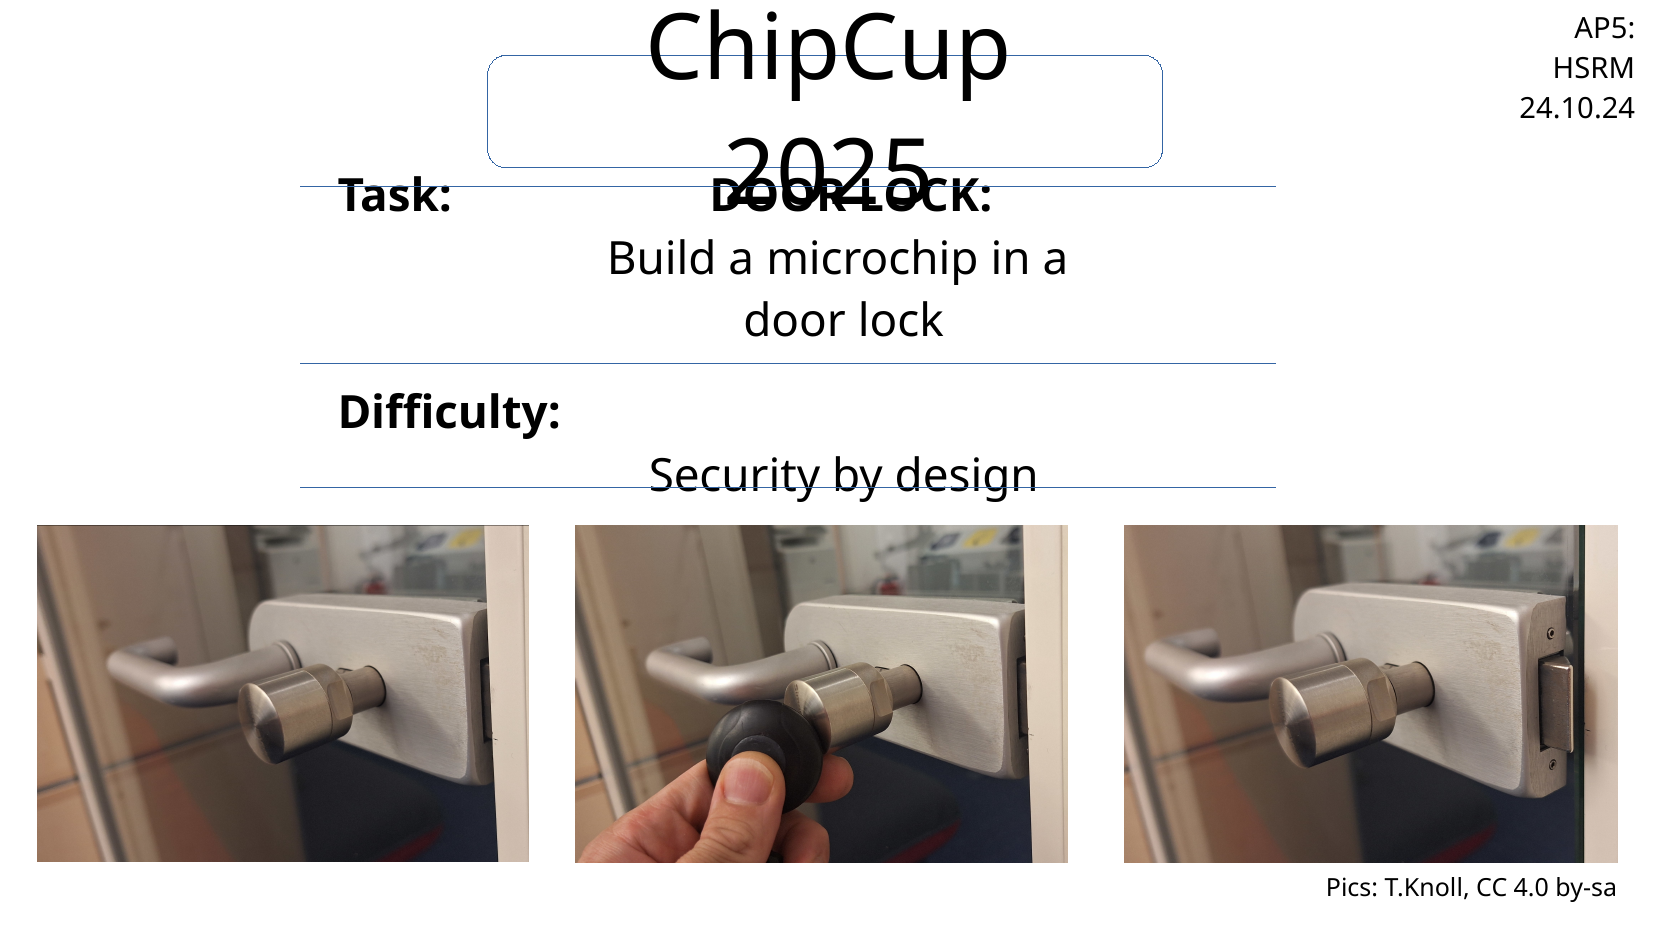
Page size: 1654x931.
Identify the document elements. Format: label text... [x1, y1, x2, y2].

text_box Pics: T.Knoll, CC 4.0 by-sa [1294, 862, 1633, 906]
text_box AP5: HSRM 24.10.24 [1500, 0, 1651, 114]
subtitle Task: DOOR LOCK: Build a microchip in a door lock Difficulty: Security by design [337, 192, 1351, 475]
picture [37, 525, 529, 862]
picture [575, 525, 1068, 863]
picture [1124, 525, 1618, 863]
title ChipCup 2025 [532, 55, 1126, 159]
